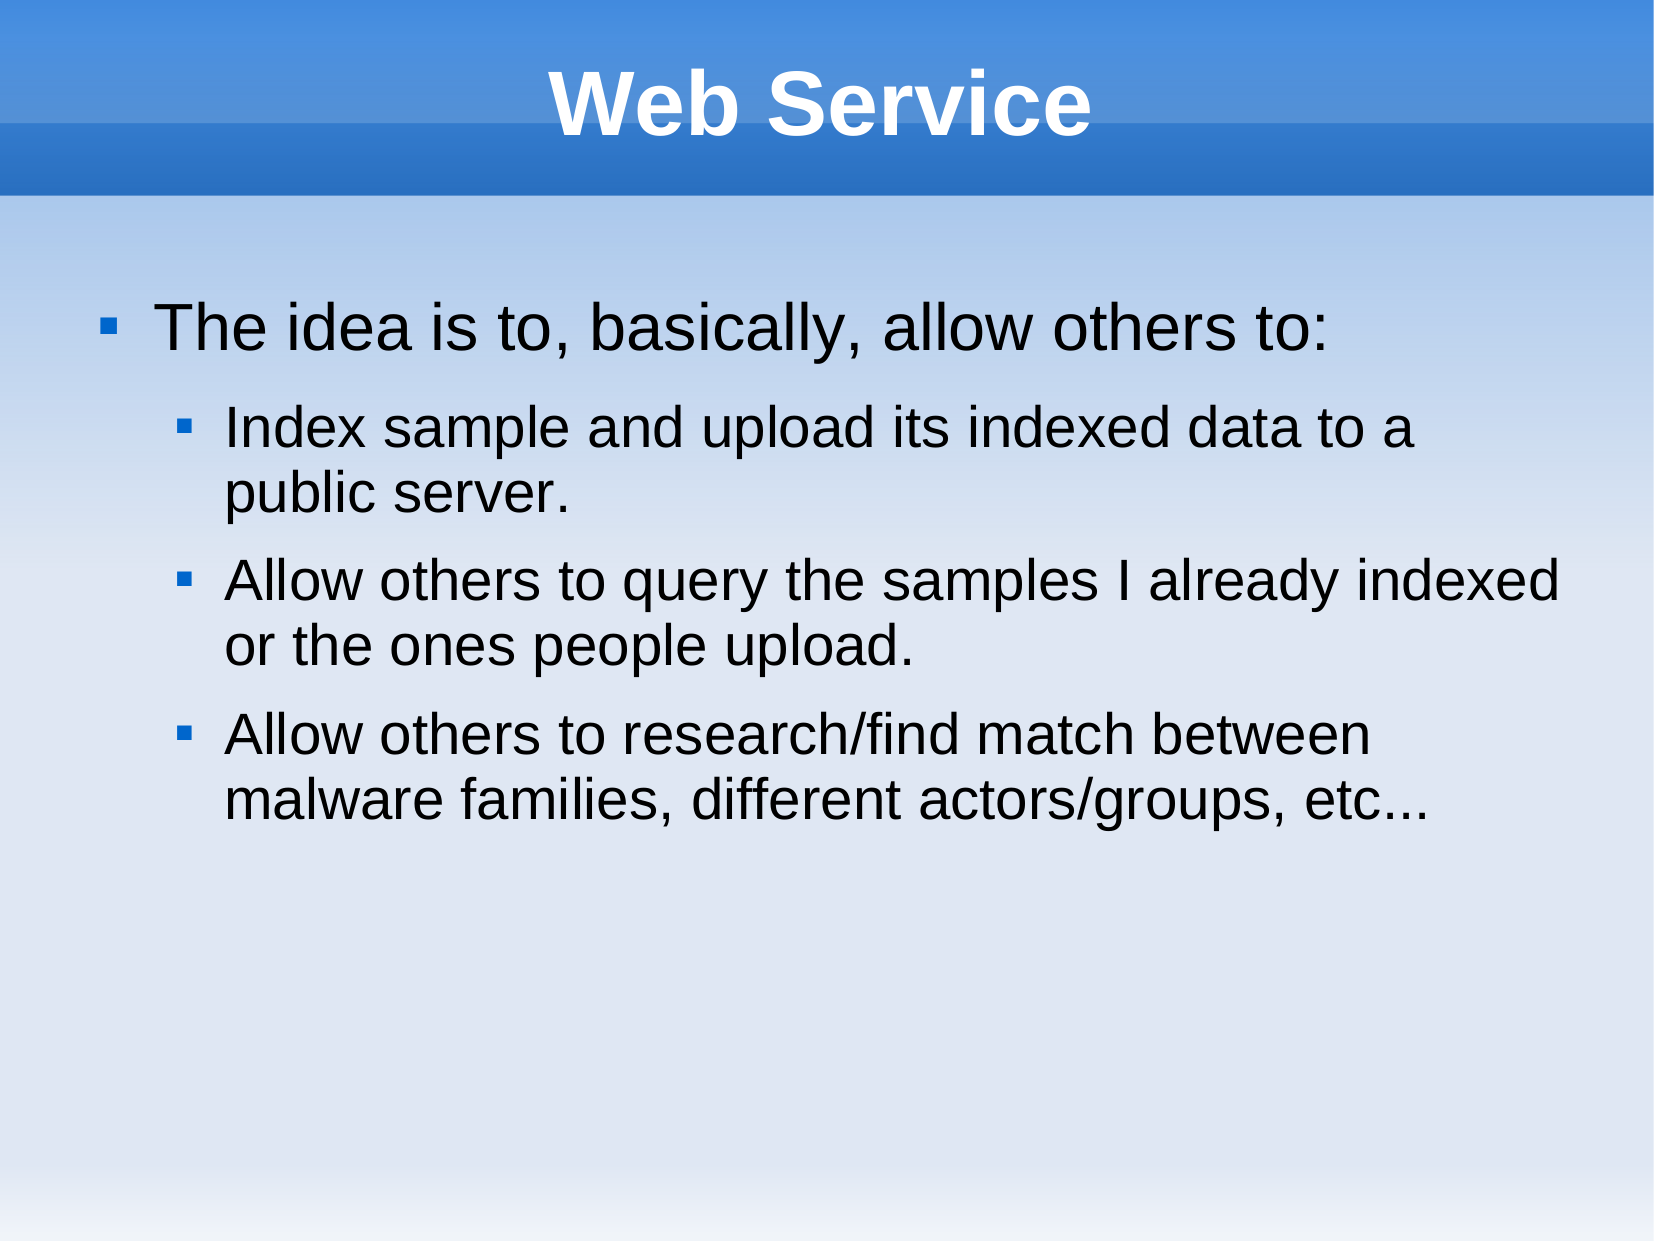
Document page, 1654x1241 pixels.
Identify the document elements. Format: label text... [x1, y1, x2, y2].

title Web Service [76, 0, 1565, 208]
list The idea is to, basically, allow others to: Index sample and upload its indexed data to a public server. Allow others to query the samples I already indexed or the ones people upload. Allow others to research/find match between malware families, different actors/groups, etc... [82, 290, 1571, 1109]
picture [0, 0, 1654, 1241]
